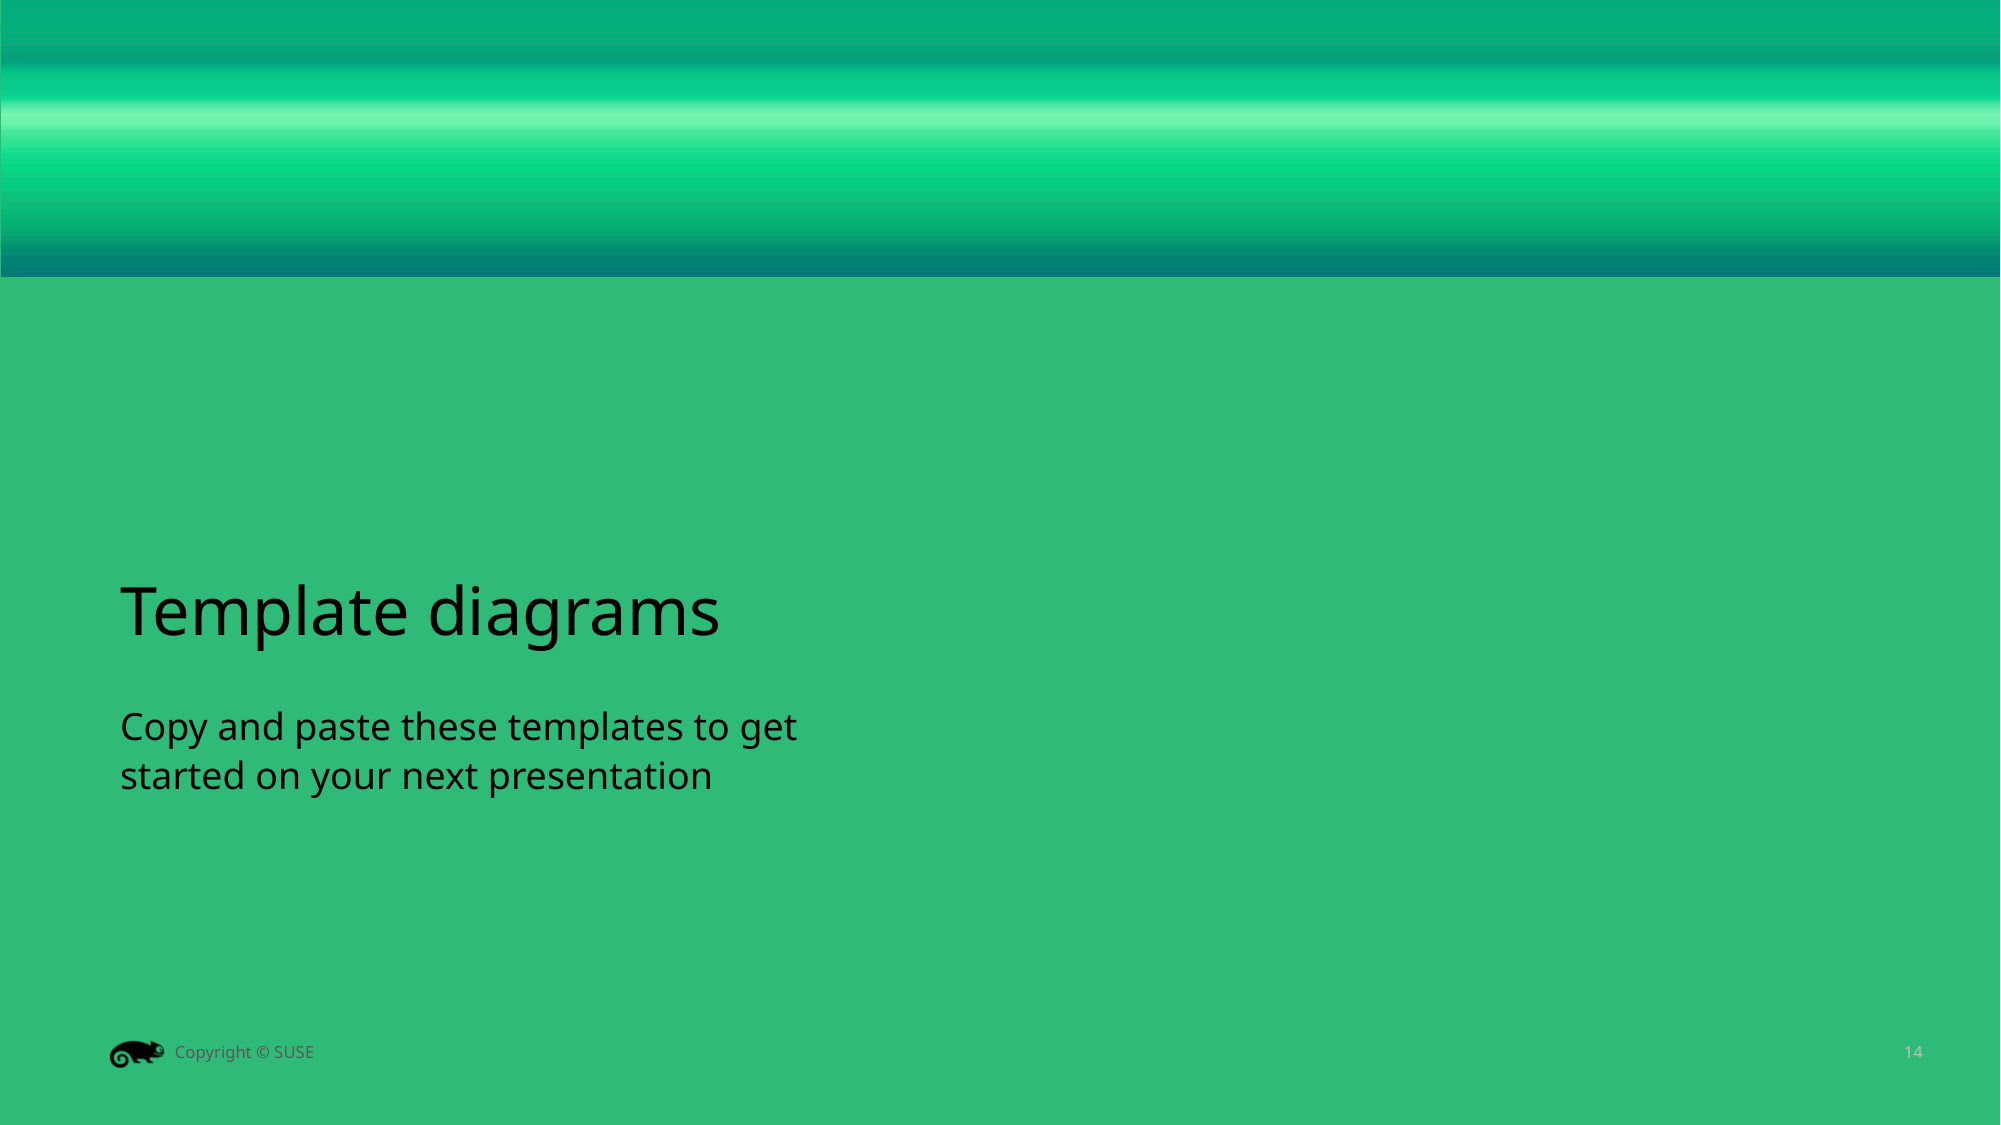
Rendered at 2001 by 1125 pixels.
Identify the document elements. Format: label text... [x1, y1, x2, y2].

list Copy and paste these templates to get started on your next presentation [120, 697, 891, 797]
picture [1, 0, 2001, 277]
picture [99, 1031, 175, 1074]
list Template diagrams [120, 575, 891, 650]
slide_number <number> [1875, 1042, 1923, 1063]
